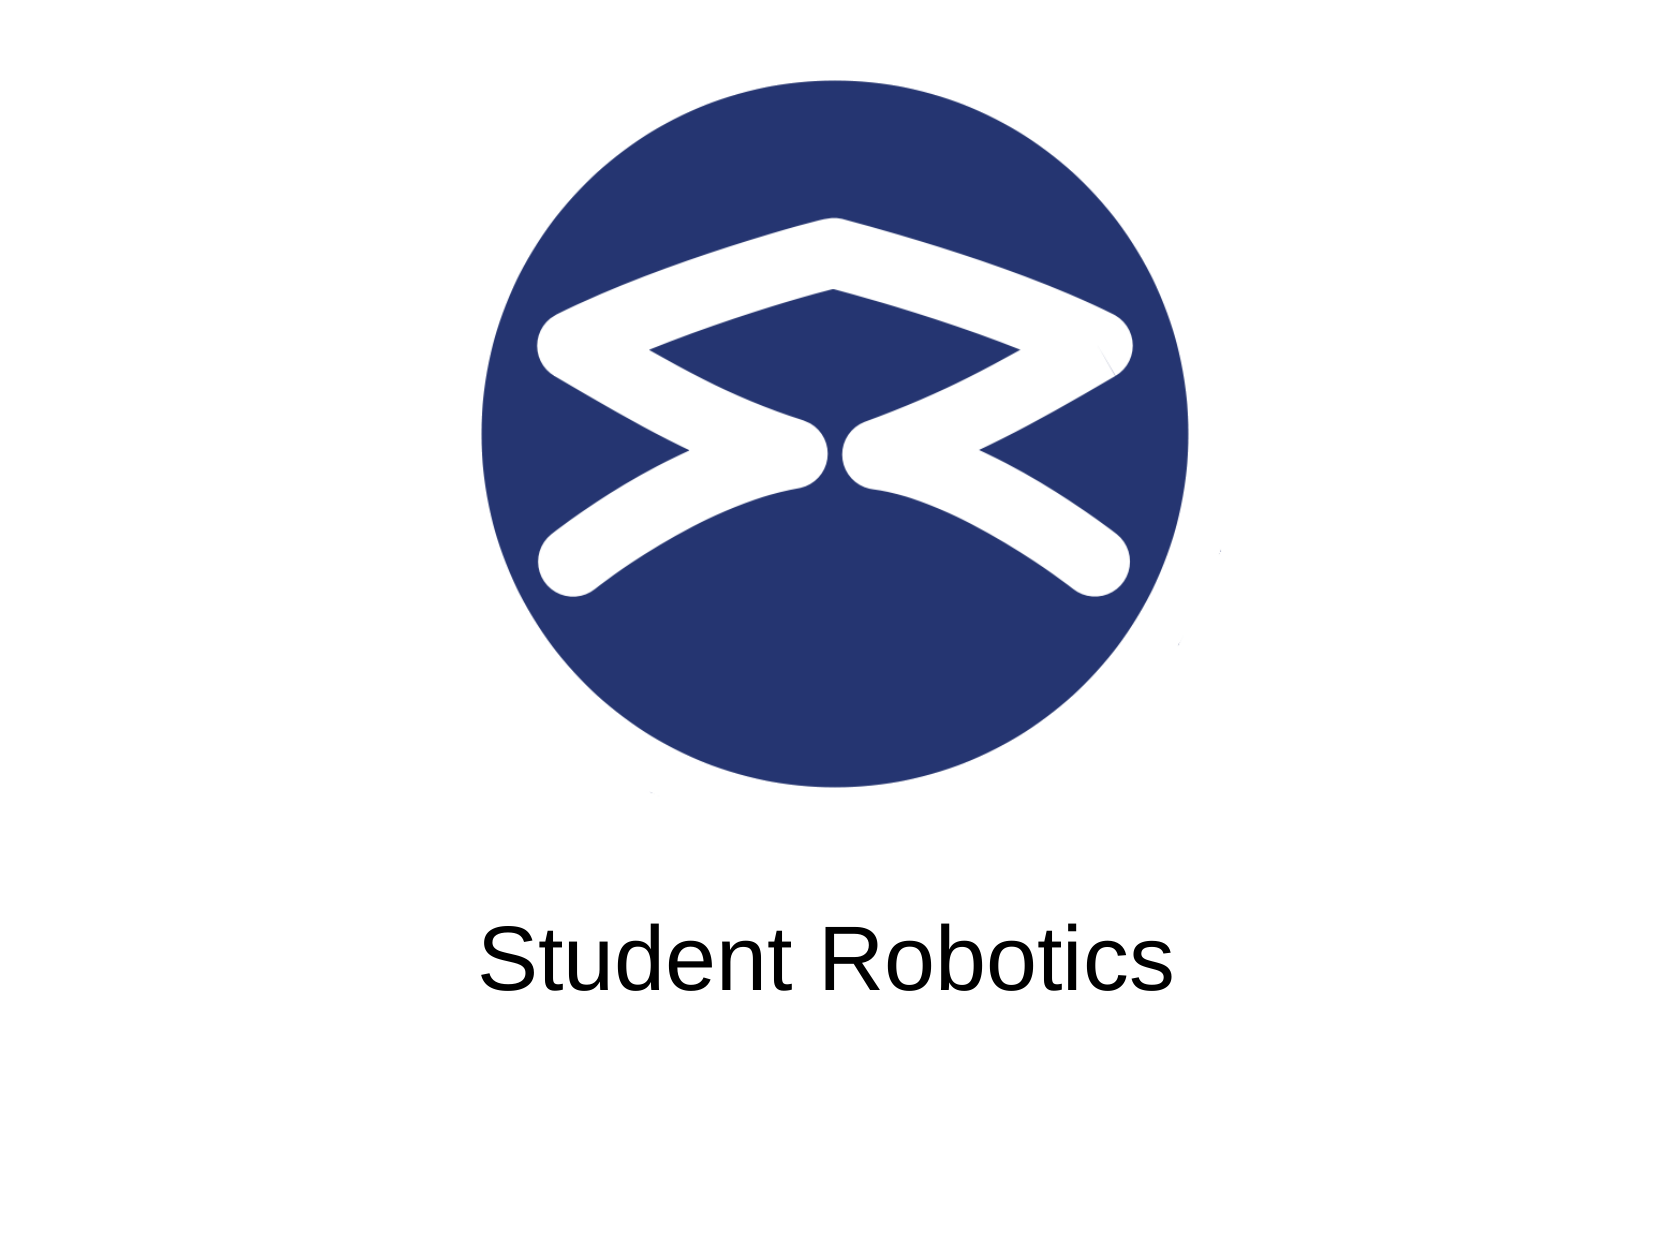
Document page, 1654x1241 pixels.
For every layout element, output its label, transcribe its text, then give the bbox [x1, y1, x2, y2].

title Student Robotics [82, 862, 1571, 1055]
picture [406, 5, 1264, 862]
